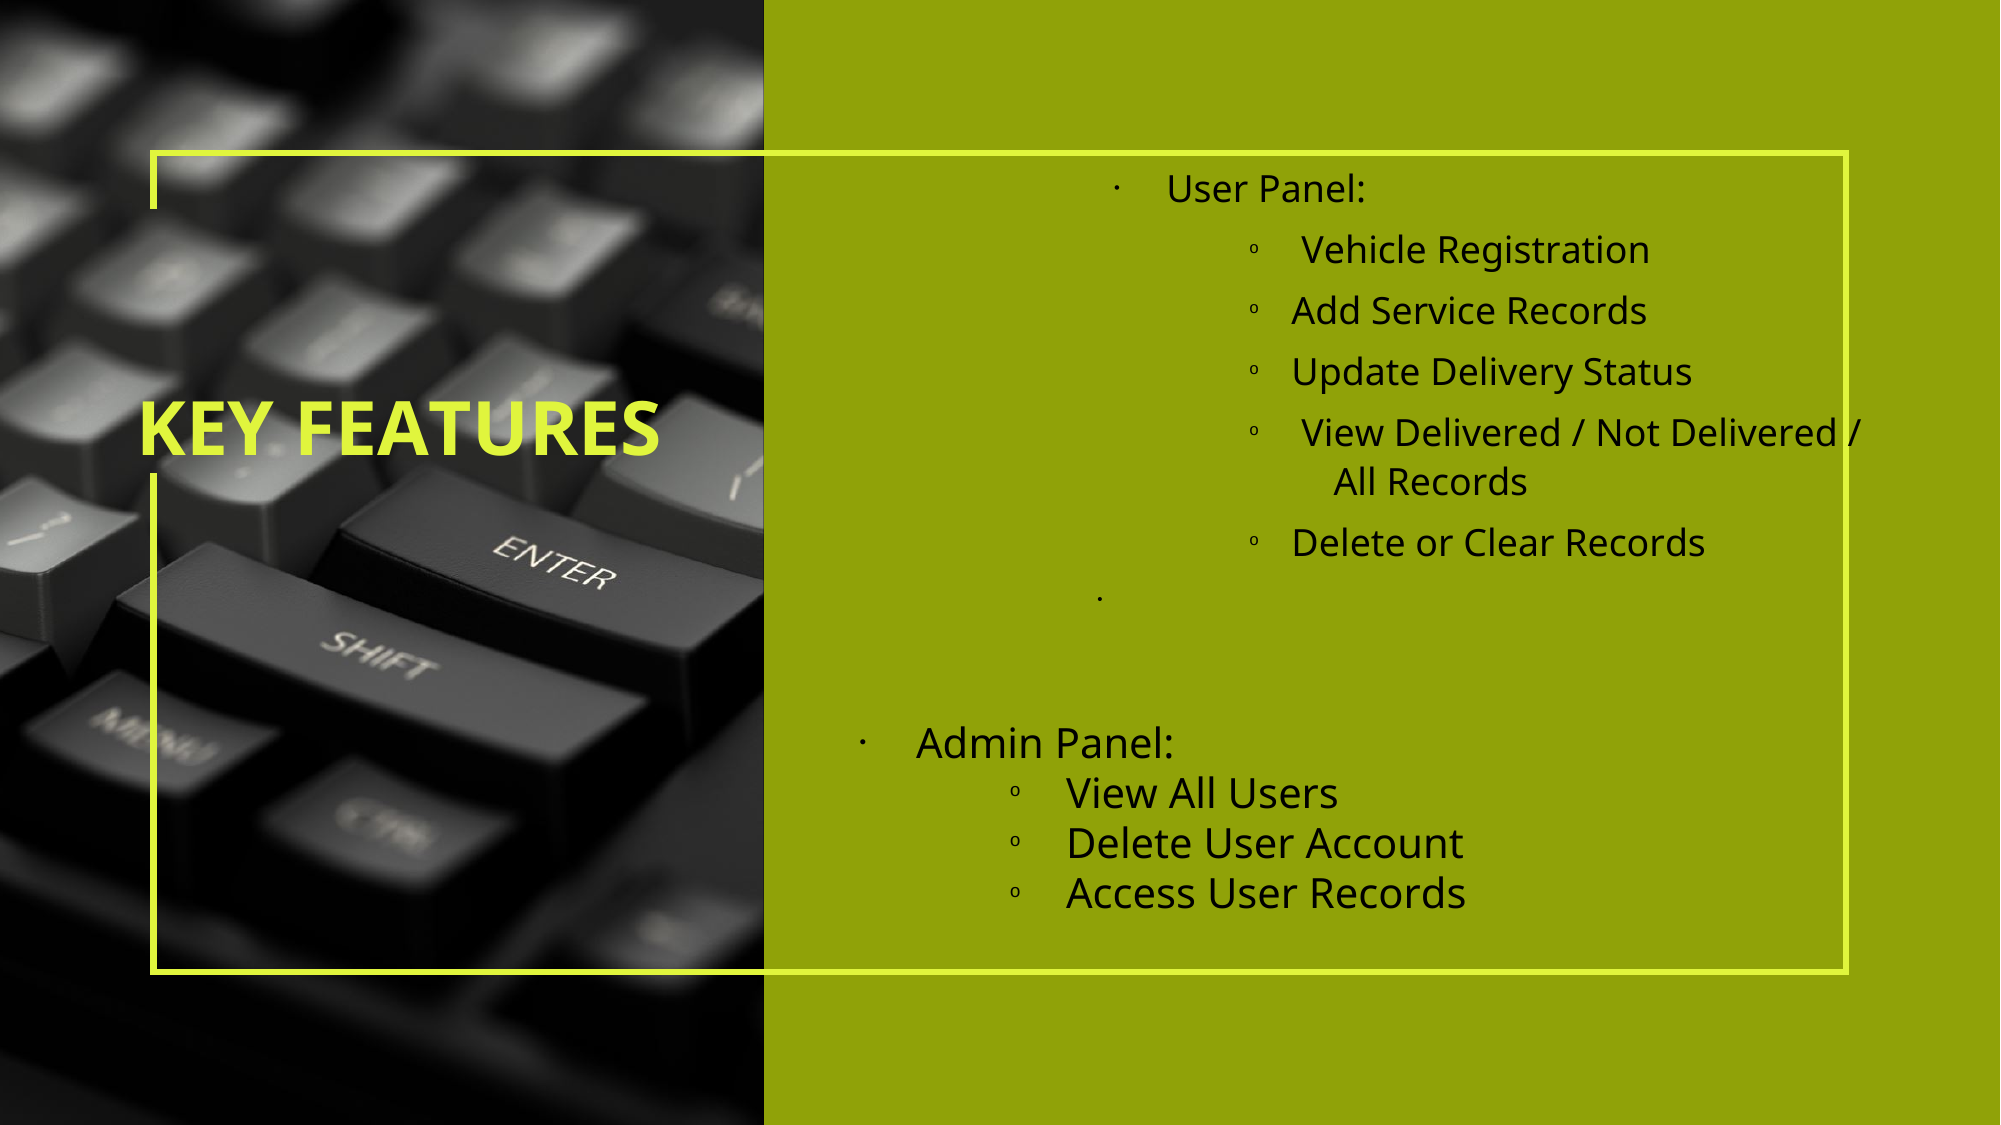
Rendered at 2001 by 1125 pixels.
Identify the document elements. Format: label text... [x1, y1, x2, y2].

text_box [764, 0, 2000, 1125]
text_box [764, 156, 1843, 969]
text_box Admin Panel: View All Users Delete User Account Access User Records [844, 709, 1699, 973]
text_box User Panel: Vehicle Registration Add Service Records Update Delivery Status View Delivered / Not Delivered / All Records Delete or Clear Records [1082, 153, 1901, 628]
text_box KEY FEATURES [121, 216, 693, 478]
picture [0, 0, 764, 1125]
